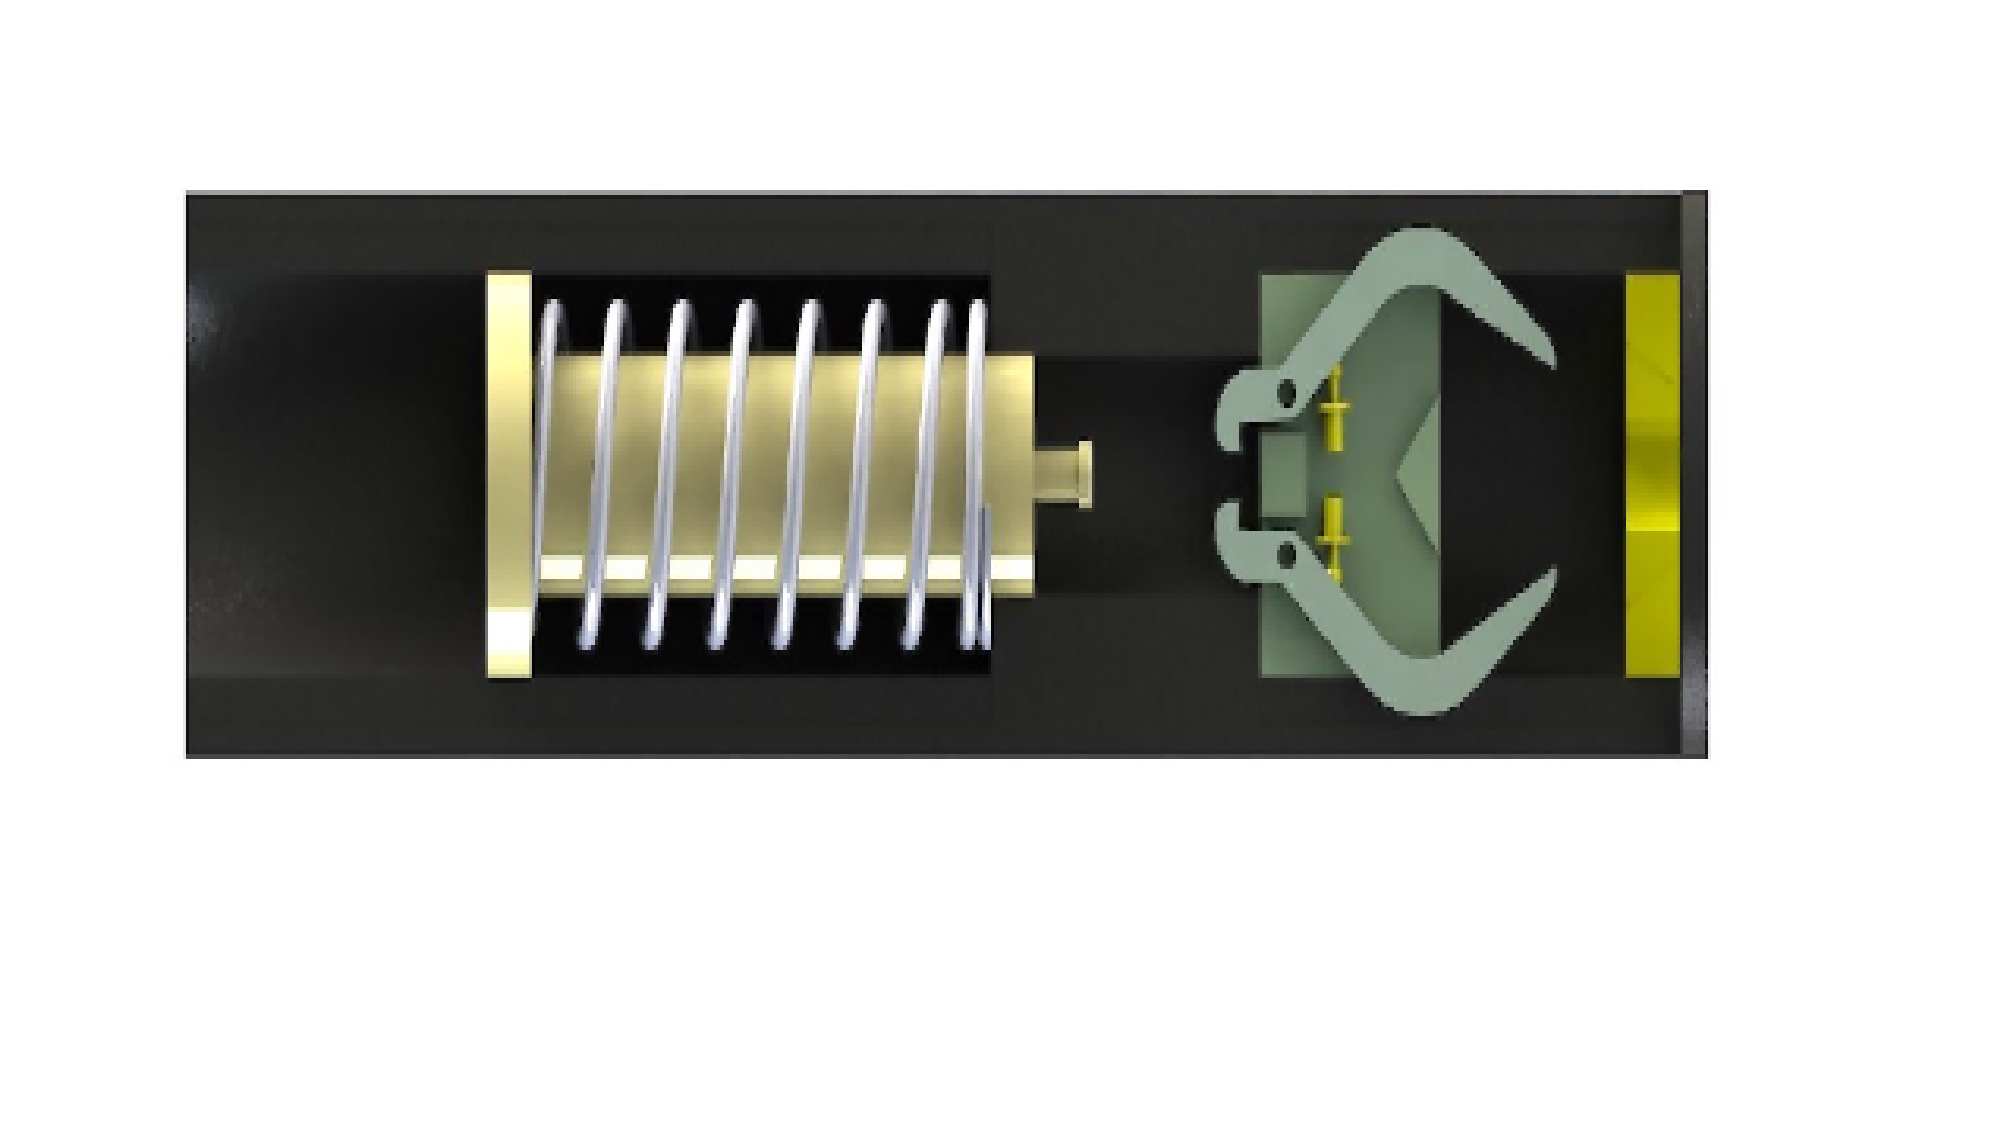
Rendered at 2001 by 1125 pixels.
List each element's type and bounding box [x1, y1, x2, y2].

picture [115, 110, 1964, 917]
